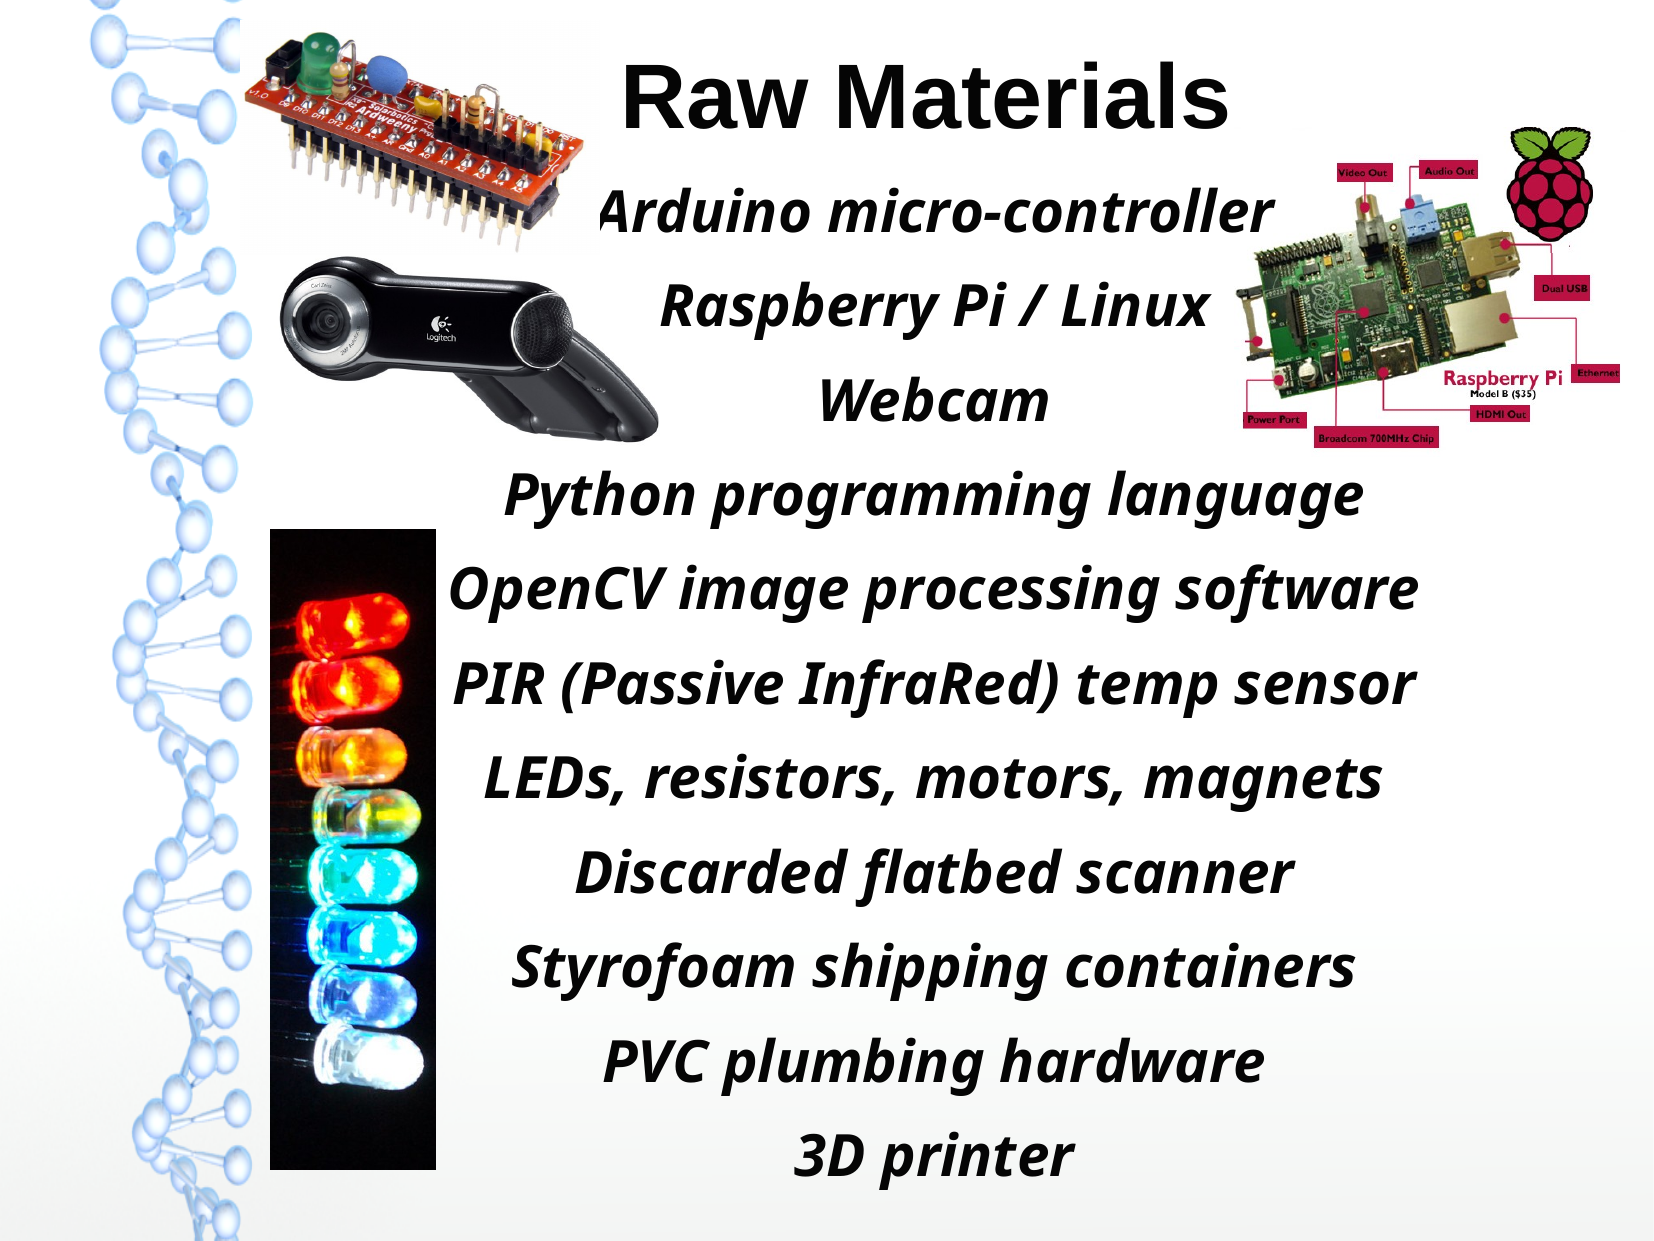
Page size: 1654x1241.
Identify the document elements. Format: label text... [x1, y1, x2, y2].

picture [0, 0, 1654, 1241]
text_box Raw Materials [600, 29, 1591, 165]
text_box Arduino micro-controller Raspberry Pi / Linux Webcam Python programming language OpenCV image processing software PIR (Passive InfraRed) temp sensor LEDs, resistors, motors, magnets Discarded flatbed scanner Styrofoam shipping containers PVC plumbing hardware 3D printer [257, 177, 1612, 1193]
